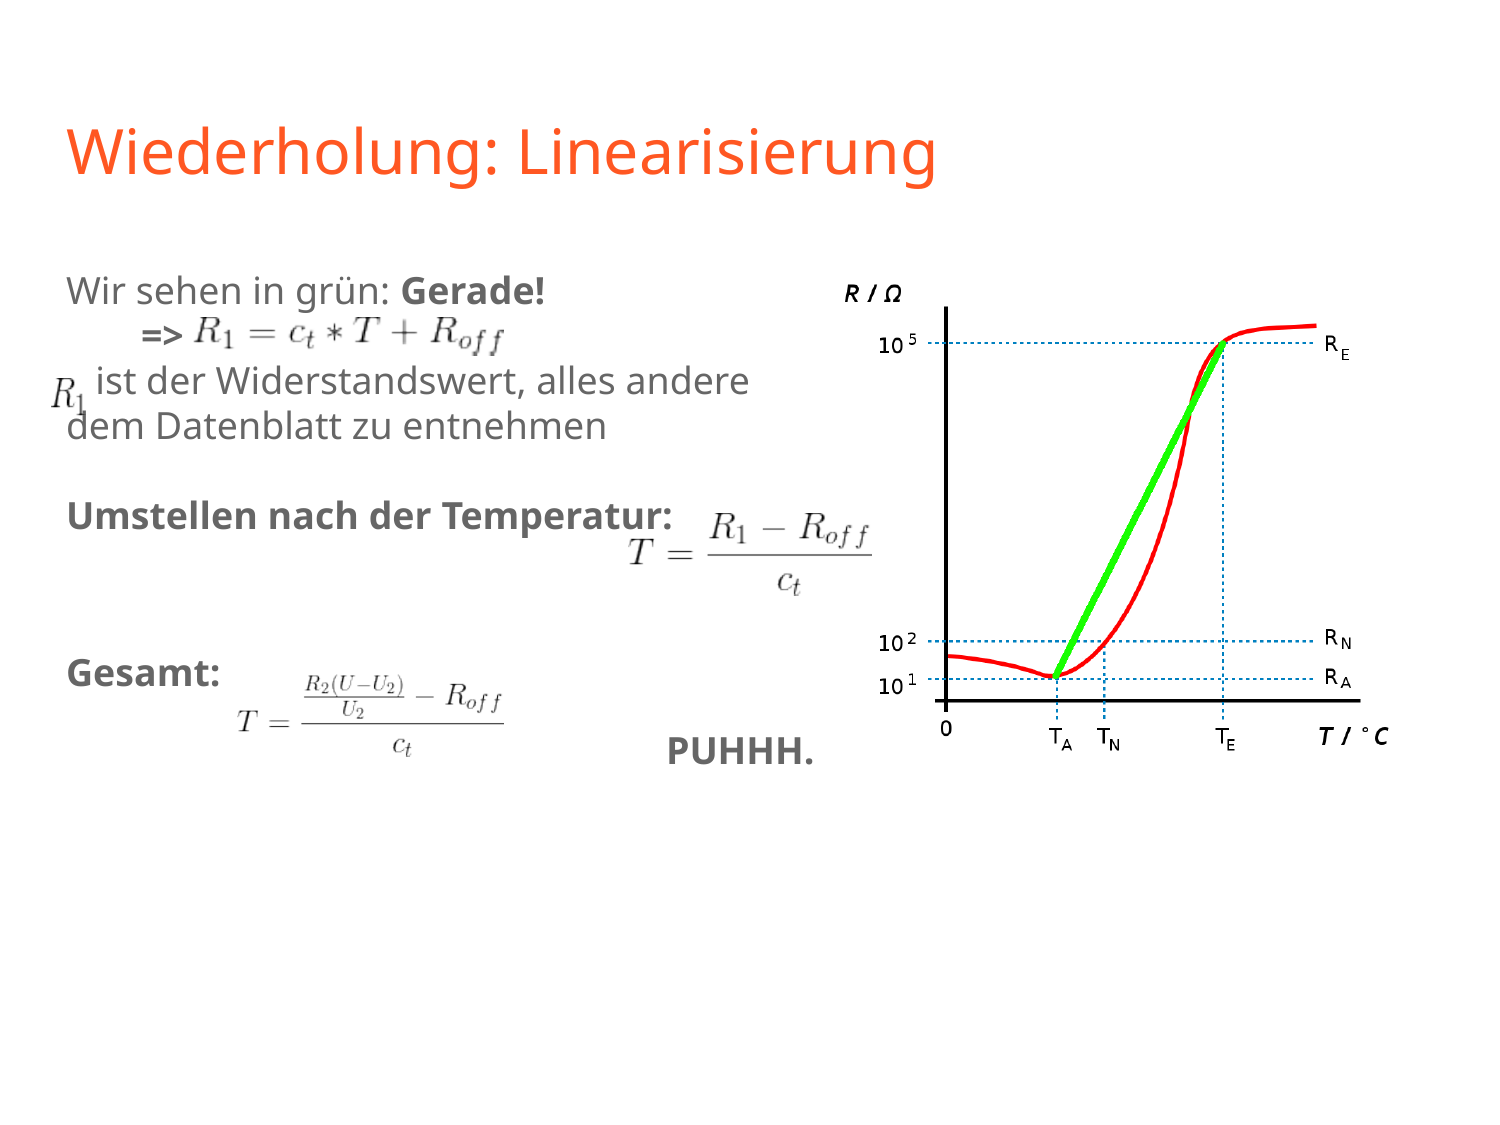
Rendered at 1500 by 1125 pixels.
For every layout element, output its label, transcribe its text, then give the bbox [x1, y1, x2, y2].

title Wiederholung: Linearisierung [51, 97, 1449, 223]
picture [628, 251, 1449, 800]
picture [51, 378, 86, 418]
picture [237, 674, 504, 757]
list Wir sehen in grün: Gerade! => ist der Widerstandswert, alles andere dem Datenblatt zu entnehmen Umstellen nach der Temperatur: Gesamt: PUHHH…. [51, 252, 1449, 1000]
picture [192, 317, 504, 356]
